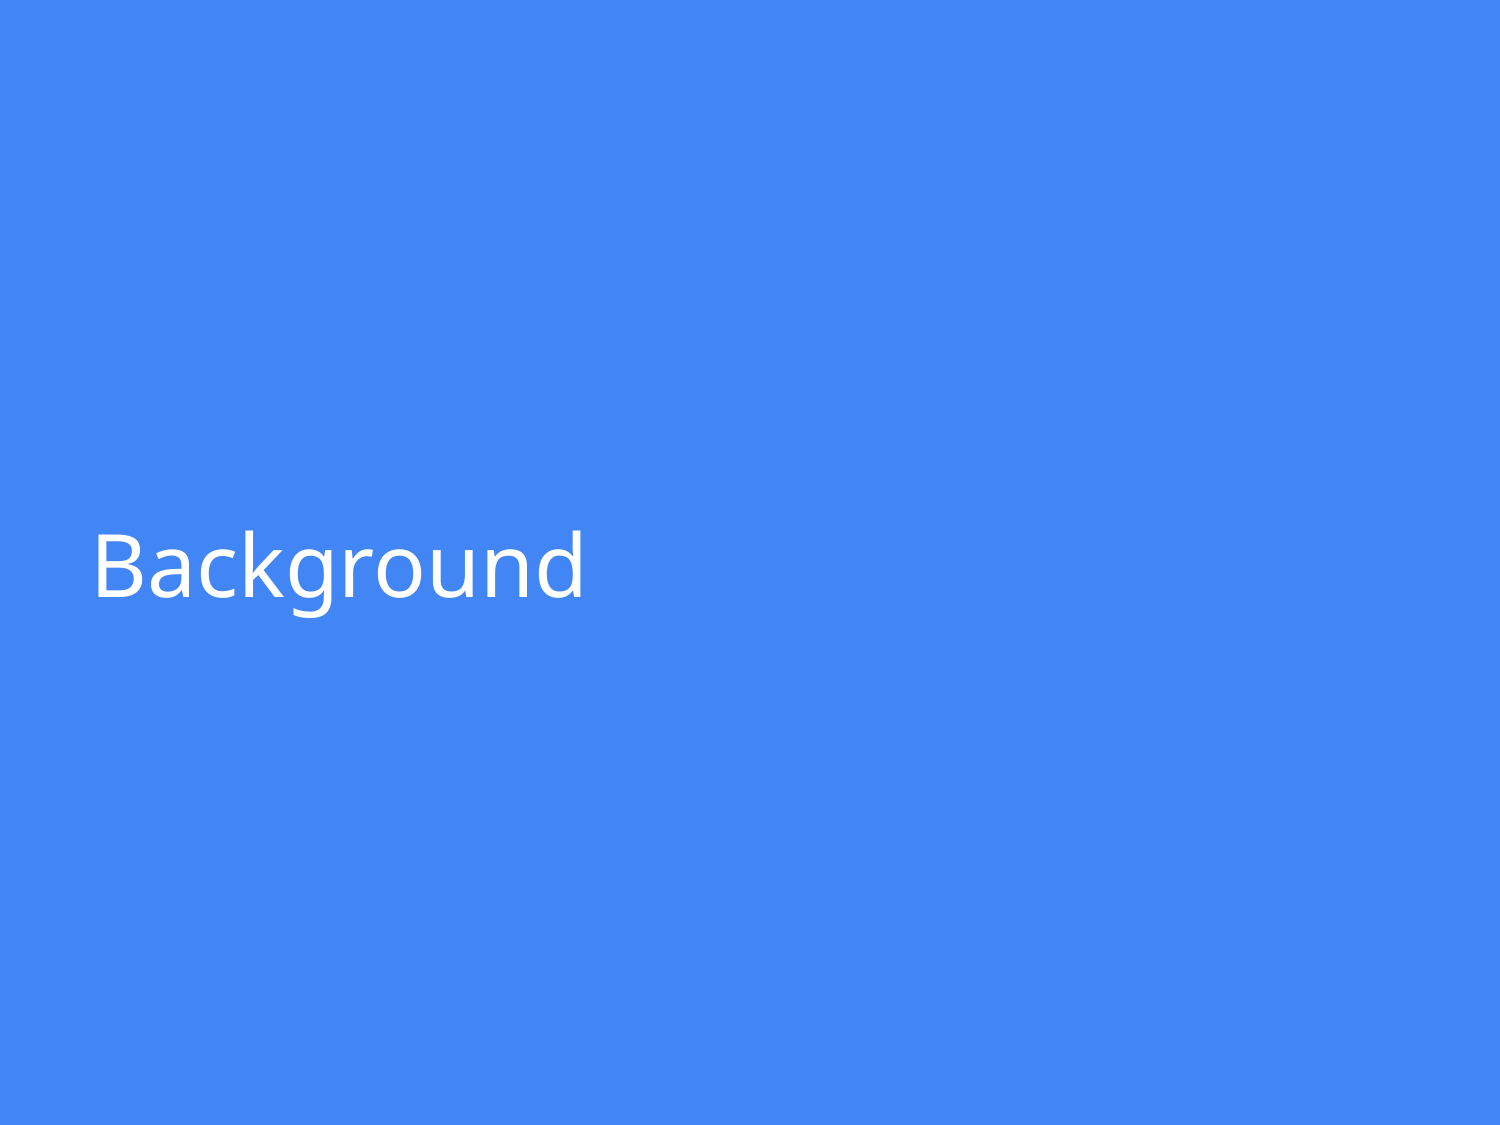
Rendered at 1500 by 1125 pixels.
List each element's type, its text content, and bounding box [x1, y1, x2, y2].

title Background [75, 451, 1425, 674]
